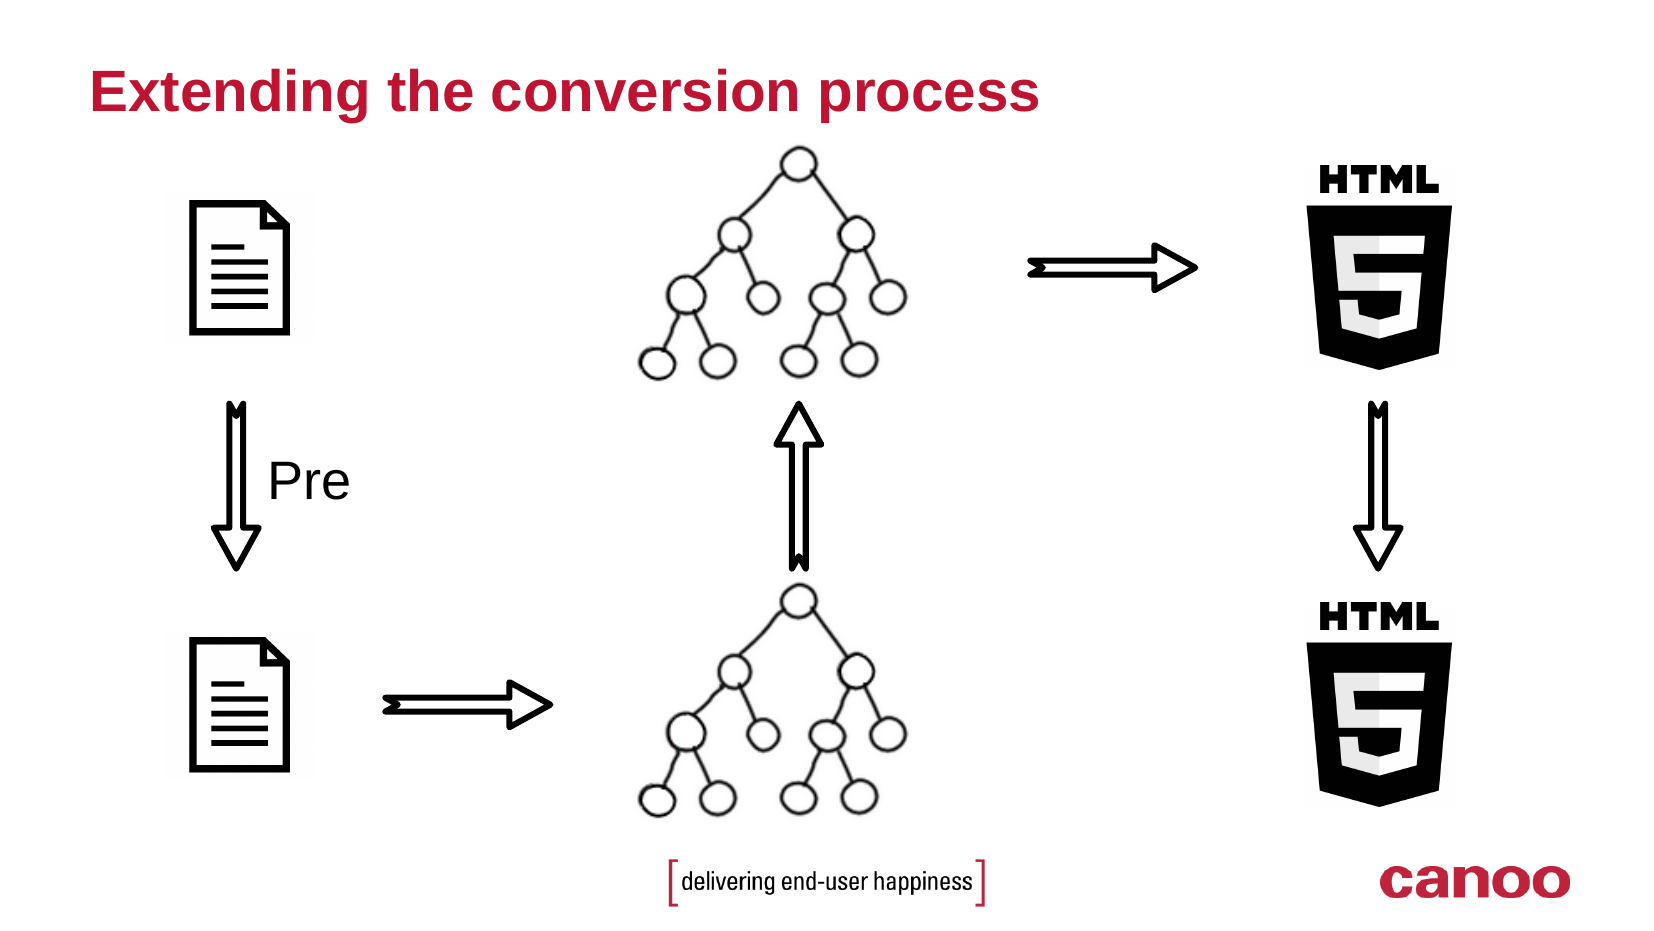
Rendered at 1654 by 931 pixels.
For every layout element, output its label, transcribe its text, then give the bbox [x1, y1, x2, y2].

picture [1380, 866, 1570, 898]
title Extending the conversion process [75, 45, 1591, 136]
text_box Pre [252, 437, 430, 518]
picture [164, 192, 315, 343]
picture [1304, 602, 1455, 807]
picture [164, 629, 315, 780]
picture [621, 579, 922, 830]
picture [621, 142, 922, 393]
picture [1304, 165, 1455, 370]
picture [662, 855, 991, 910]
